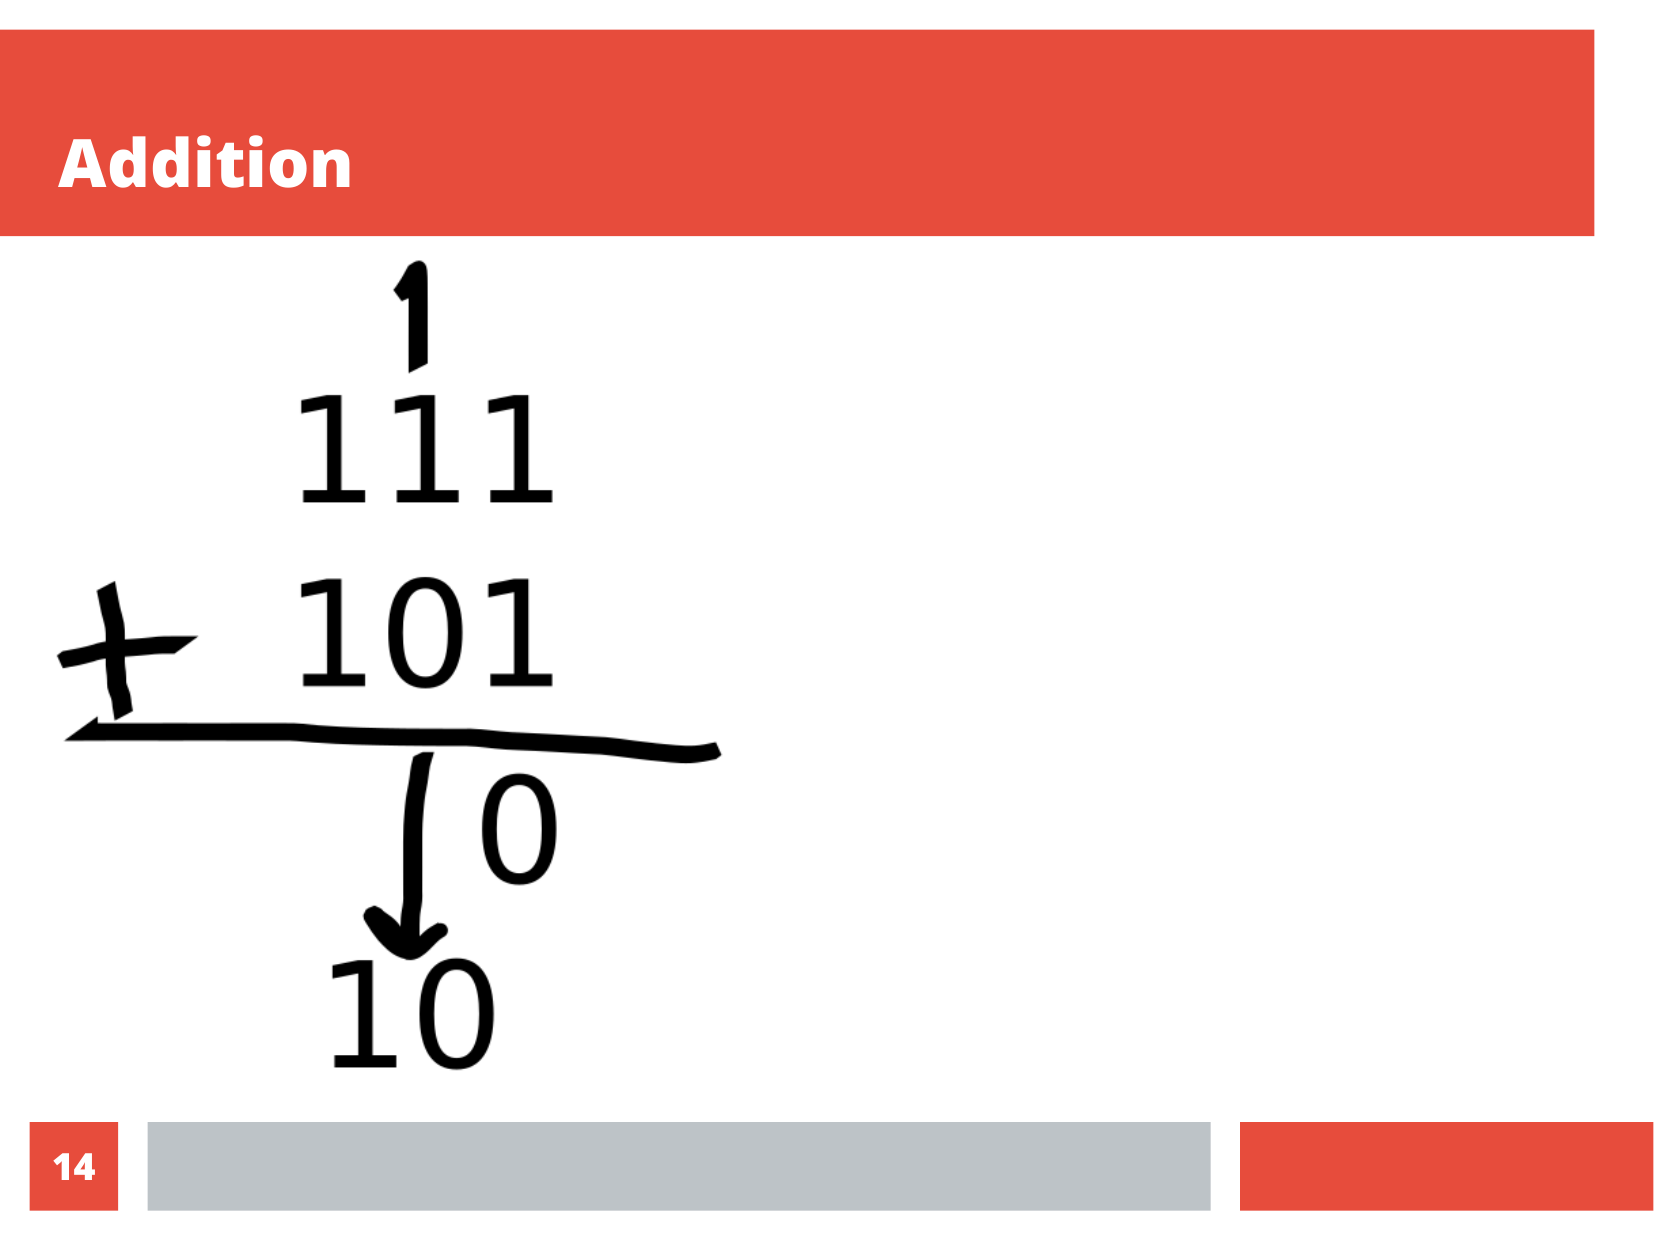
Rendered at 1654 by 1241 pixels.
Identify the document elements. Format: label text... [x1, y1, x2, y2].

picture [15, 239, 766, 1107]
title Addition [59, 59, 1595, 207]
